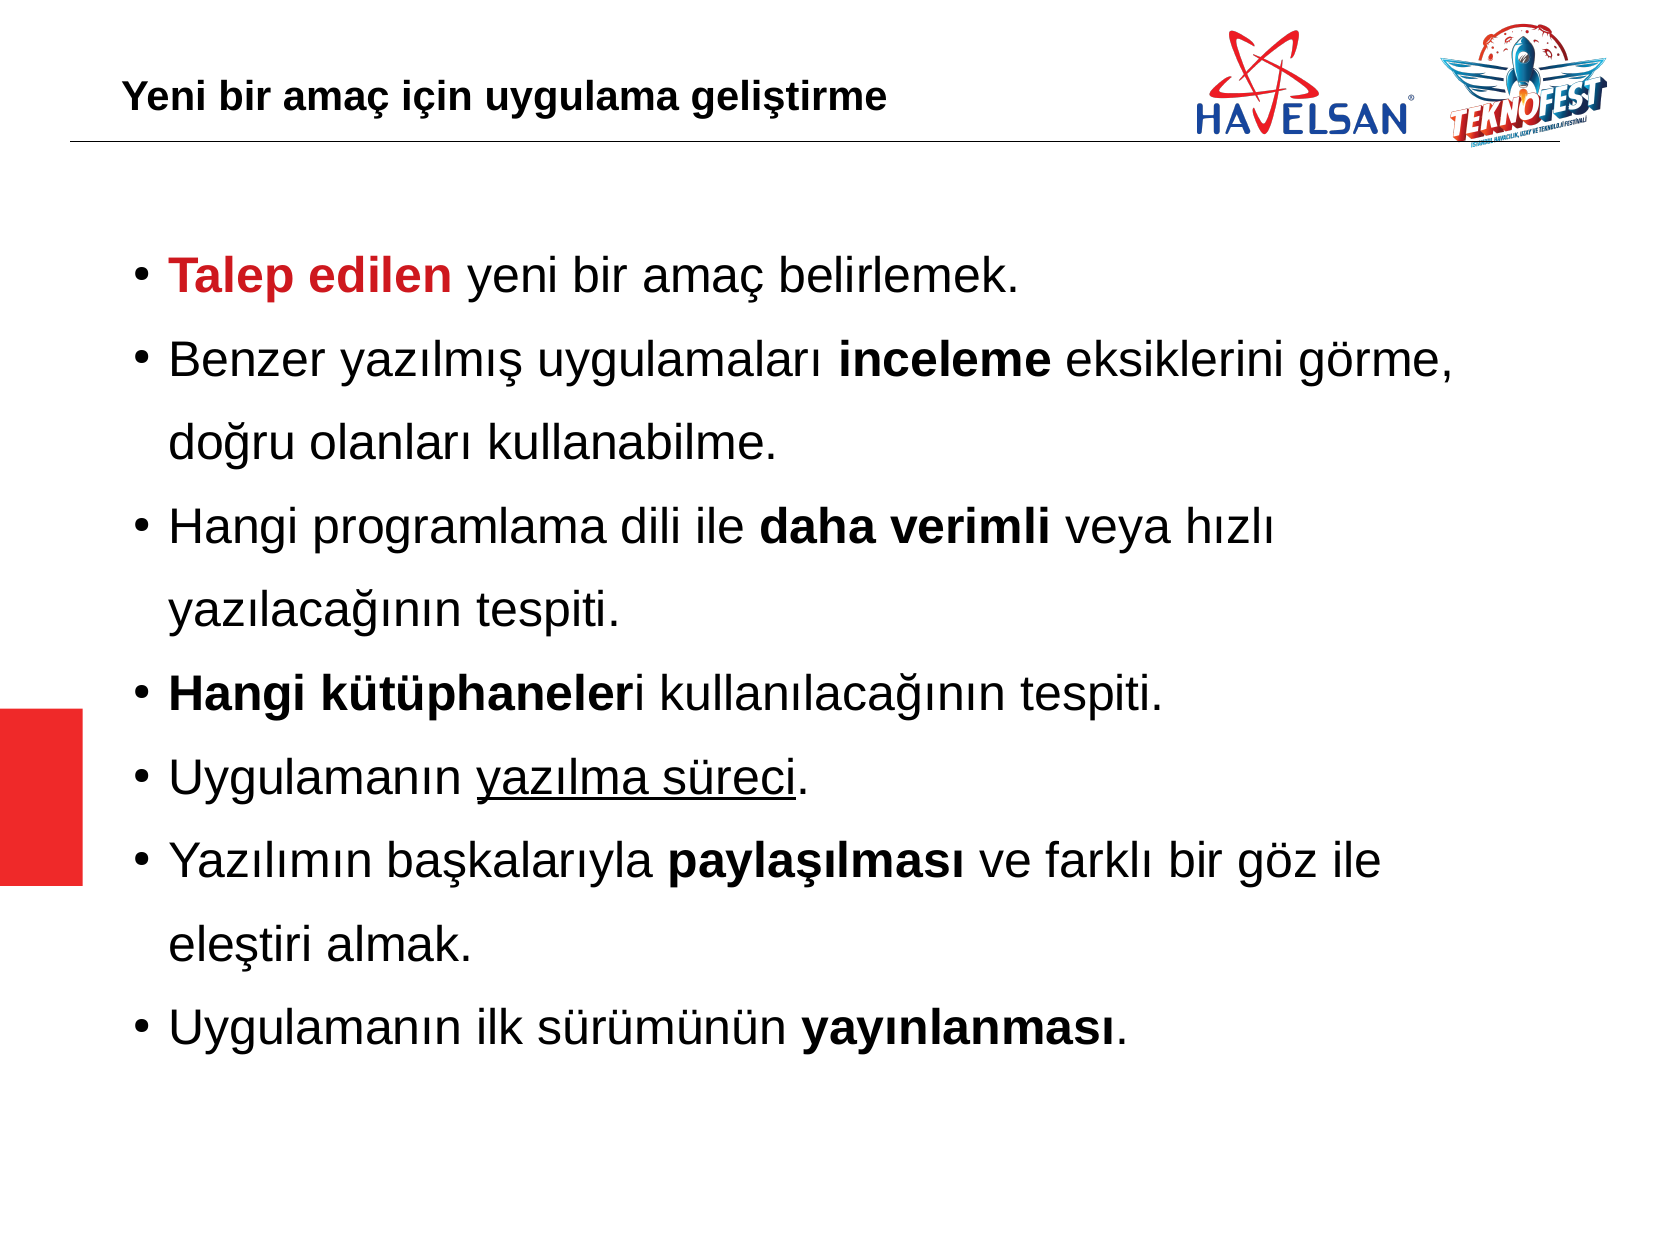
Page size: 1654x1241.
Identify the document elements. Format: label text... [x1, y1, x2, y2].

text_box Talep edilen yeni bir amaç belirlemek. Benzer yazılmış uygulamaları inceleme eksiklerini görme, doğru olanları kullanabilme. Hangi programlama dili ile daha verimli veya hızlı yazılacağının tespiti. Hangi kütüphaneleri kullanılacağının tespiti. Uygulamanın yazılma süreci. Yazılımın başkalarıyla paylaşılması ve farklı bir göz ile eleştiri almak. Uygulamanın ilk sürümünün yayınlanması. [118, 211, 1548, 1063]
text_box Yeni bir amaç için uygulama geliştirme [106, 65, 1536, 127]
picture [1195, 17, 1630, 154]
